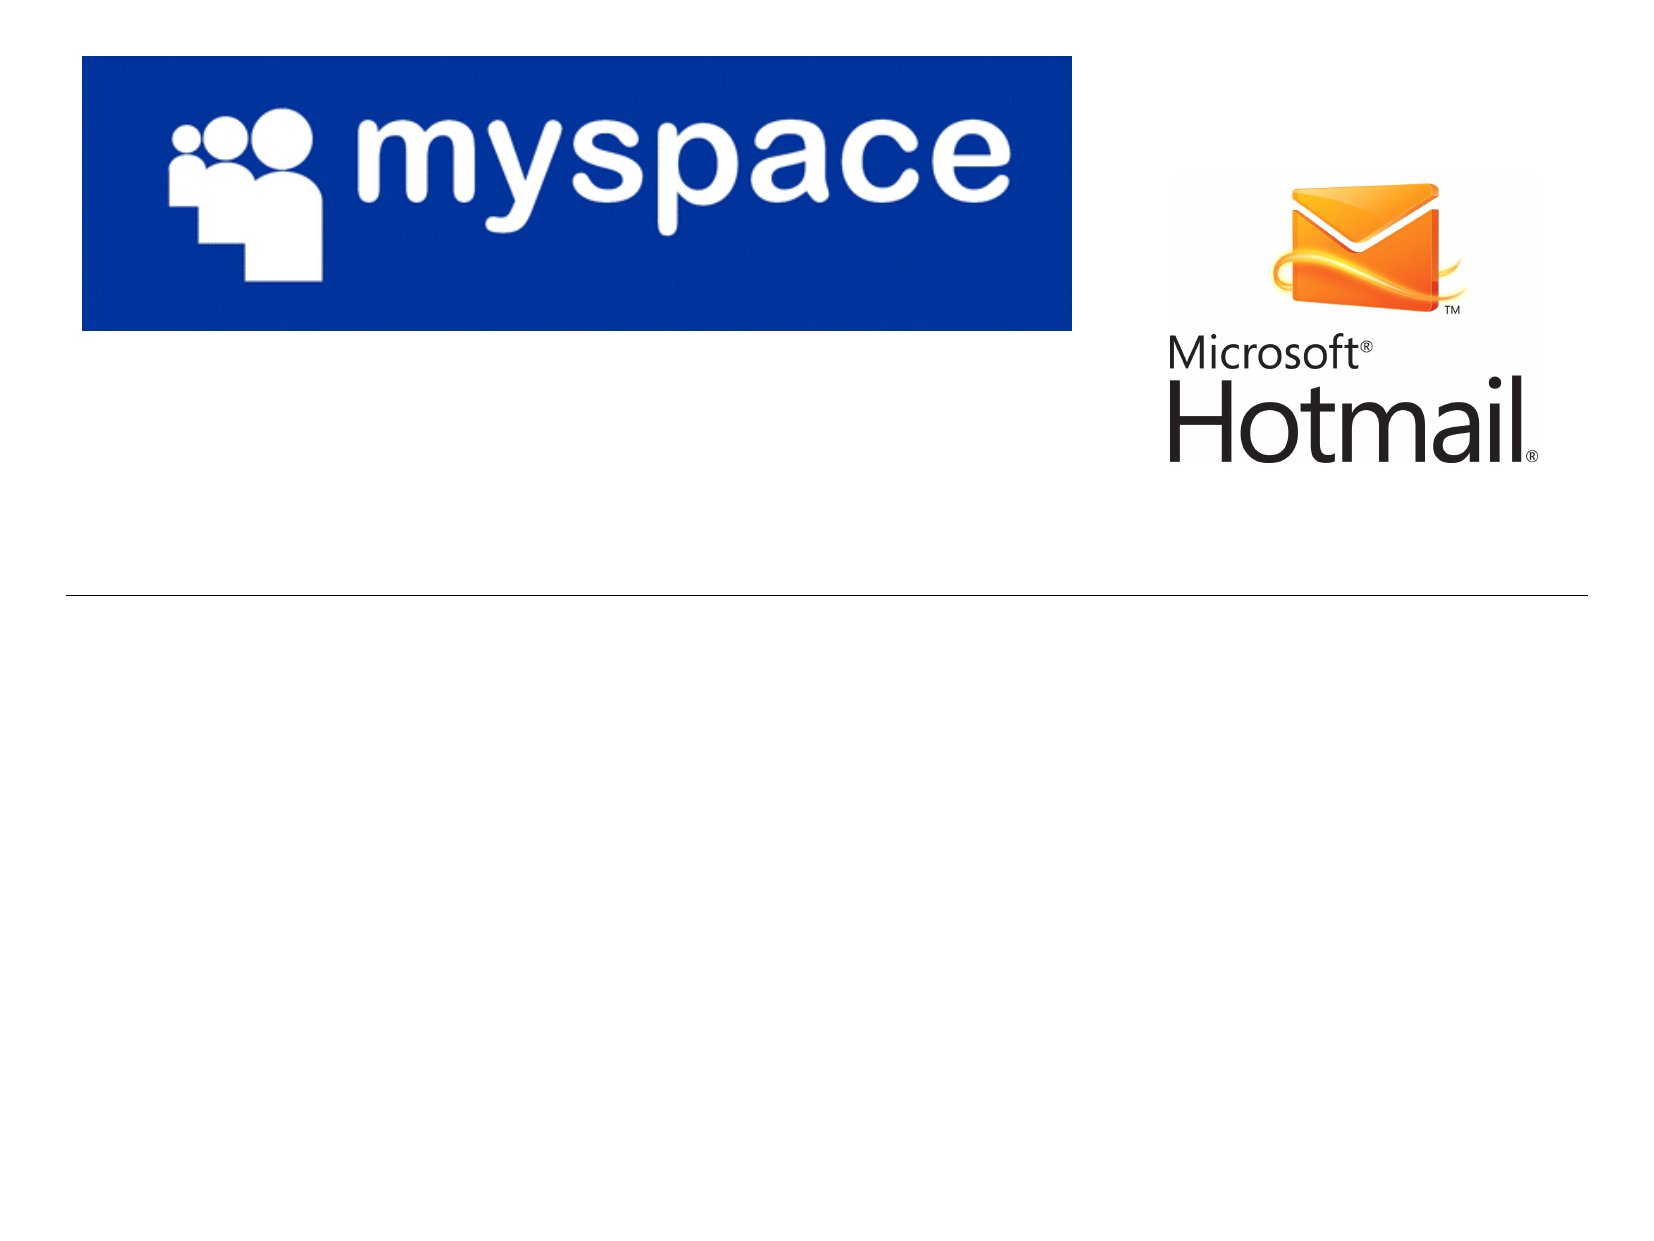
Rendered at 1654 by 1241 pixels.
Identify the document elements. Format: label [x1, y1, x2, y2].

picture [1170, 173, 1538, 463]
picture [82, 56, 1072, 331]
